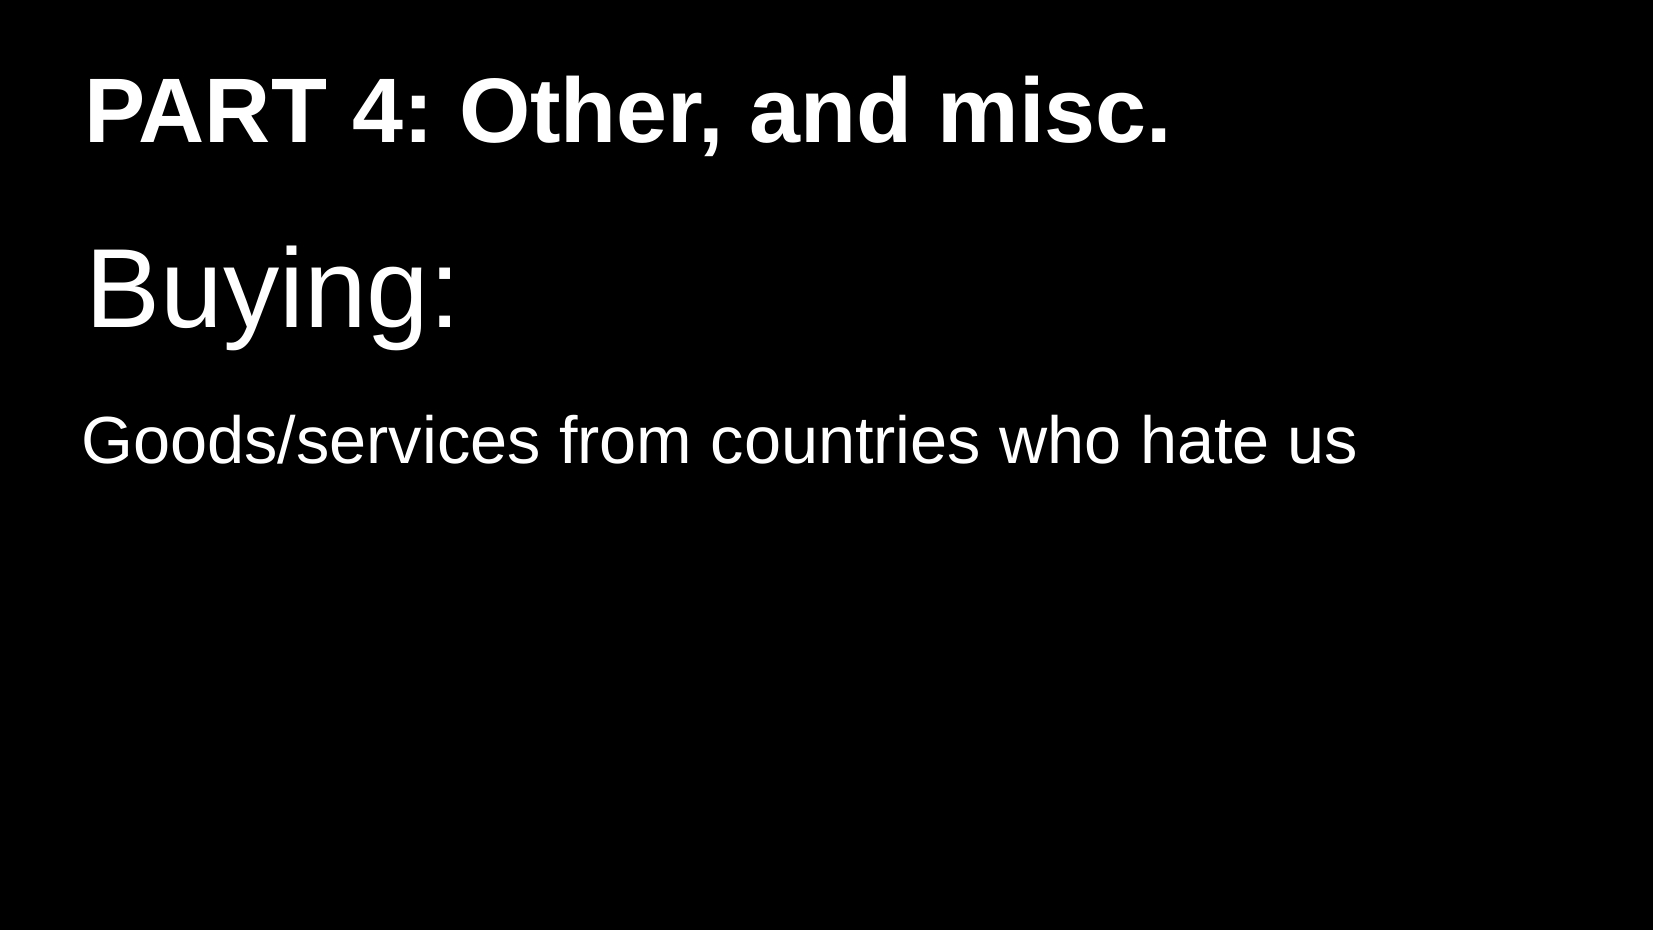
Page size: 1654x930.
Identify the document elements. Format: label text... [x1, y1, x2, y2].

list Goods/services from countries who hate us [81, 403, 1567, 930]
title PART 4: Other, and misc. [84, 56, 1561, 166]
list Buying: [85, 226, 1571, 388]
